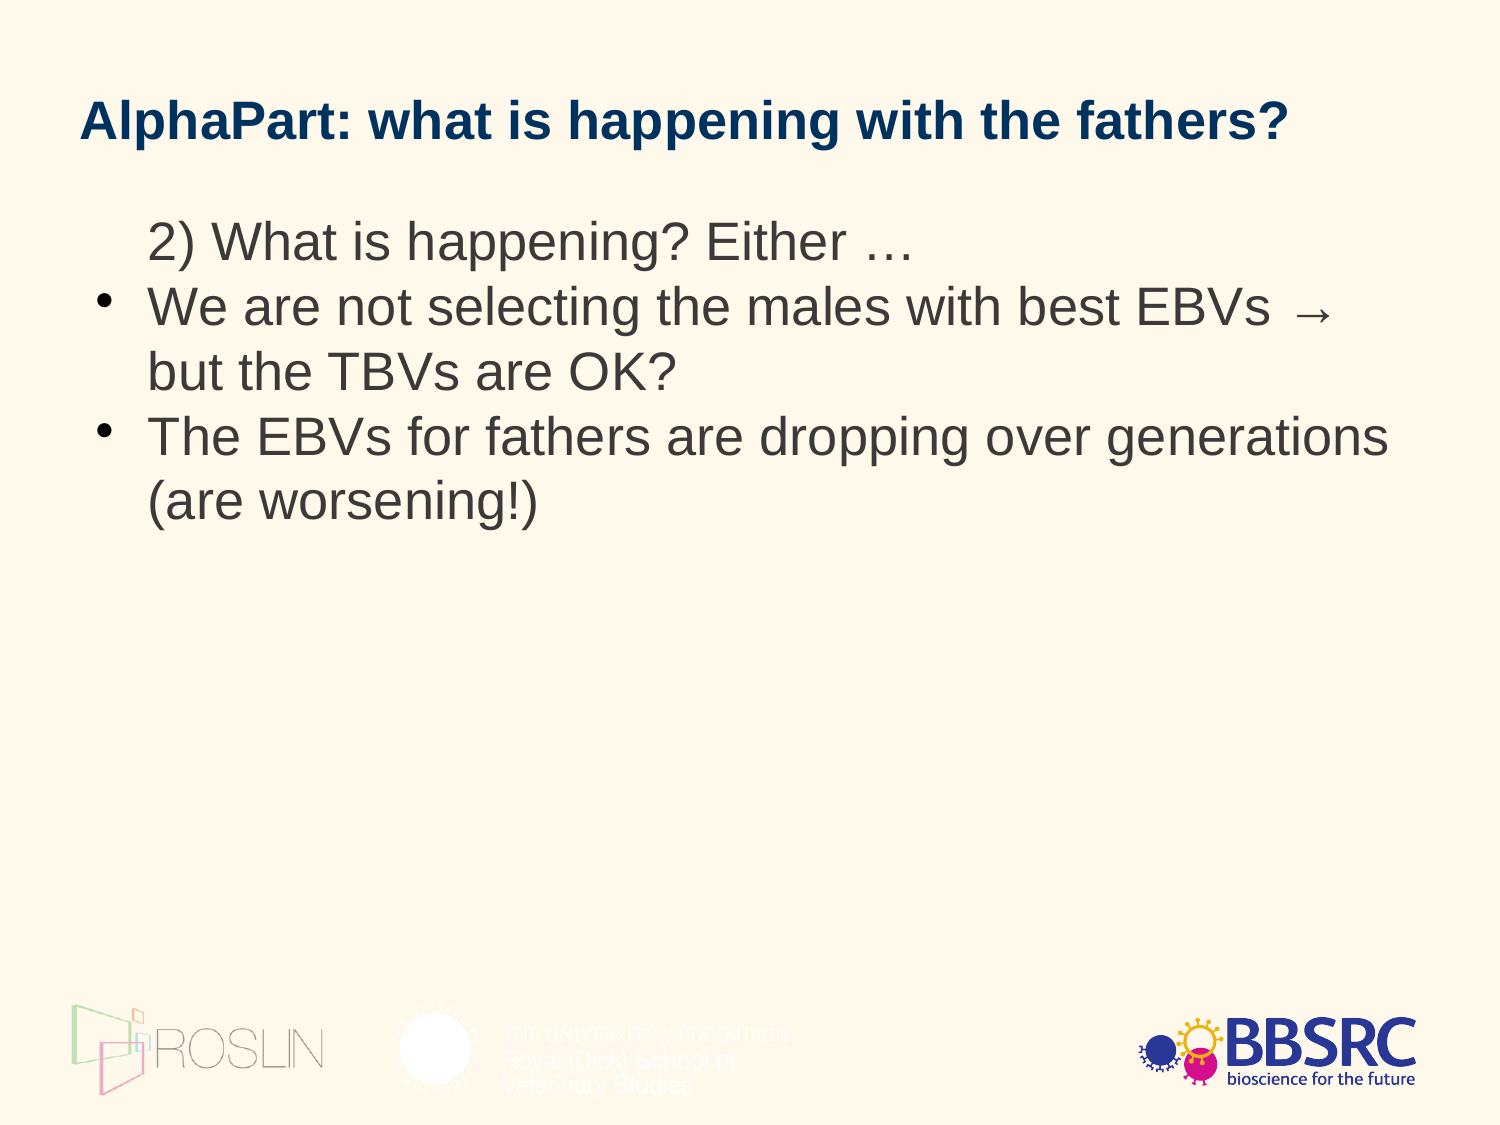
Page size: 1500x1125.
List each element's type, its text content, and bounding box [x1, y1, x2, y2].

picture [64, 969, 336, 1118]
picture [1137, 1014, 1416, 1092]
text_box 2) What is happening? Either … We are not selecting the males with best EBVs → but the TBVs are OK? The EBVs for fathers are dropping over generations (are worsening!) [62, 198, 1425, 934]
text_box AlphaPart: what is happening with the fathers? [64, 78, 1425, 185]
